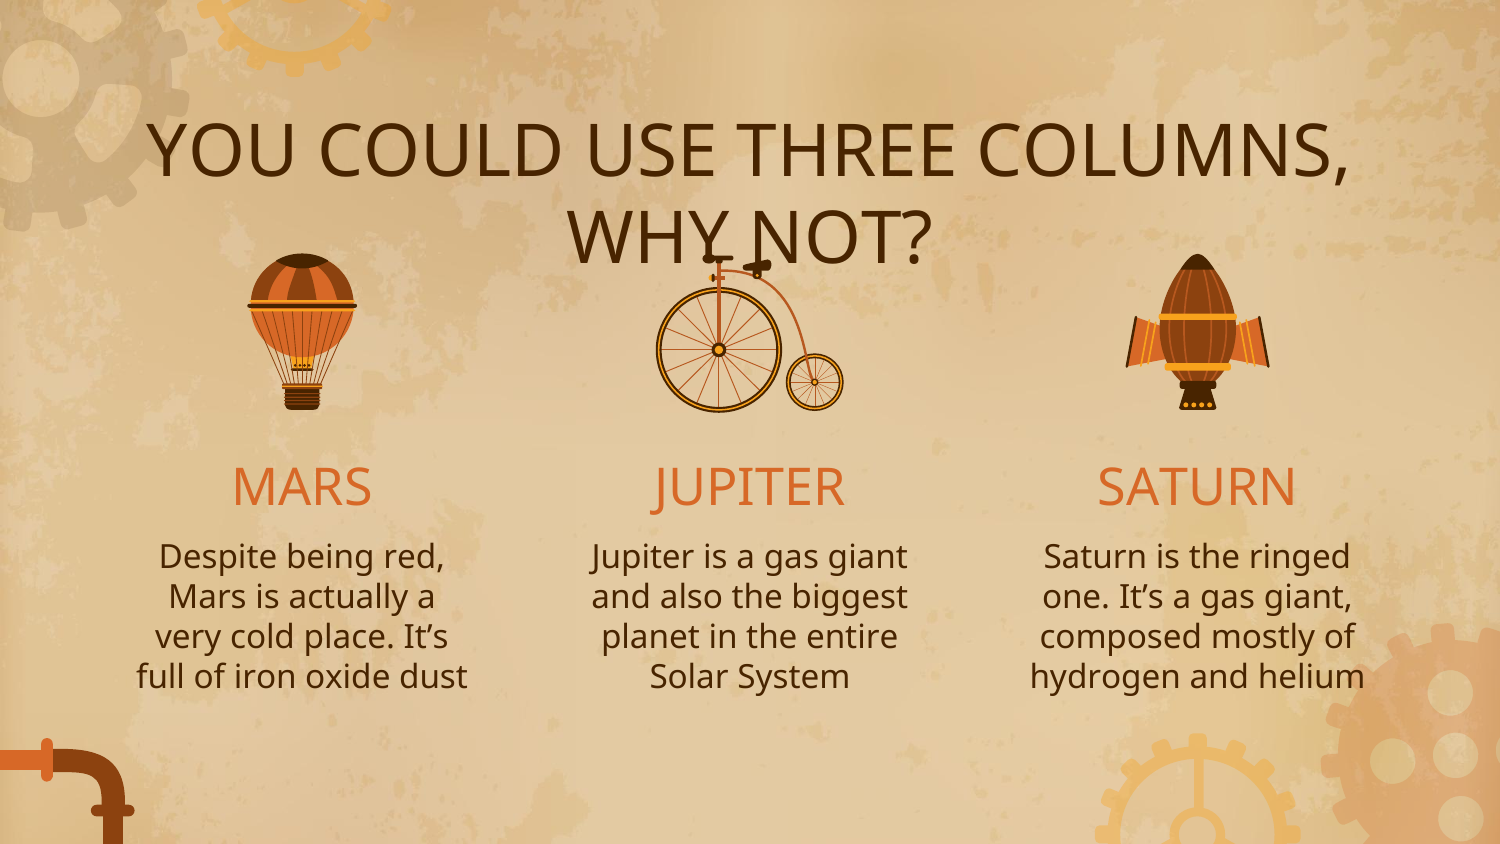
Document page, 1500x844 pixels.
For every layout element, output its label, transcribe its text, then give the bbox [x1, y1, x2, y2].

subtitle SATURN [1011, 437, 1384, 520]
subtitle Despite being red, Mars is actually a very cold place. It’s full of iron oxide dust [116, 520, 489, 723]
title YOU COULD USE THREE COLUMNS, WHY NOT? [116, 88, 1384, 166]
text_box [1129, 317, 1148, 367]
text_box [1241, 322, 1253, 364]
text_box [791, 359, 838, 405]
text_box [1143, 322, 1154, 364]
text_box [280, 256, 325, 266]
subtitle JUPITER [564, 437, 936, 520]
subtitle Jupiter is a gas giant and also the biggest planet in the entire Solar System [564, 520, 936, 723]
text_box [742, 259, 772, 280]
text_box [798, 366, 809, 377]
text_box [1248, 318, 1266, 367]
text_box [247, 261, 358, 410]
text_box [1150, 253, 1246, 410]
text_box [662, 253, 776, 406]
subtitle Saturn is the ringed one. It’s a gas giant, composed mostly of hydrogen and helium [1011, 520, 1384, 723]
subtitle MARS [116, 437, 489, 520]
